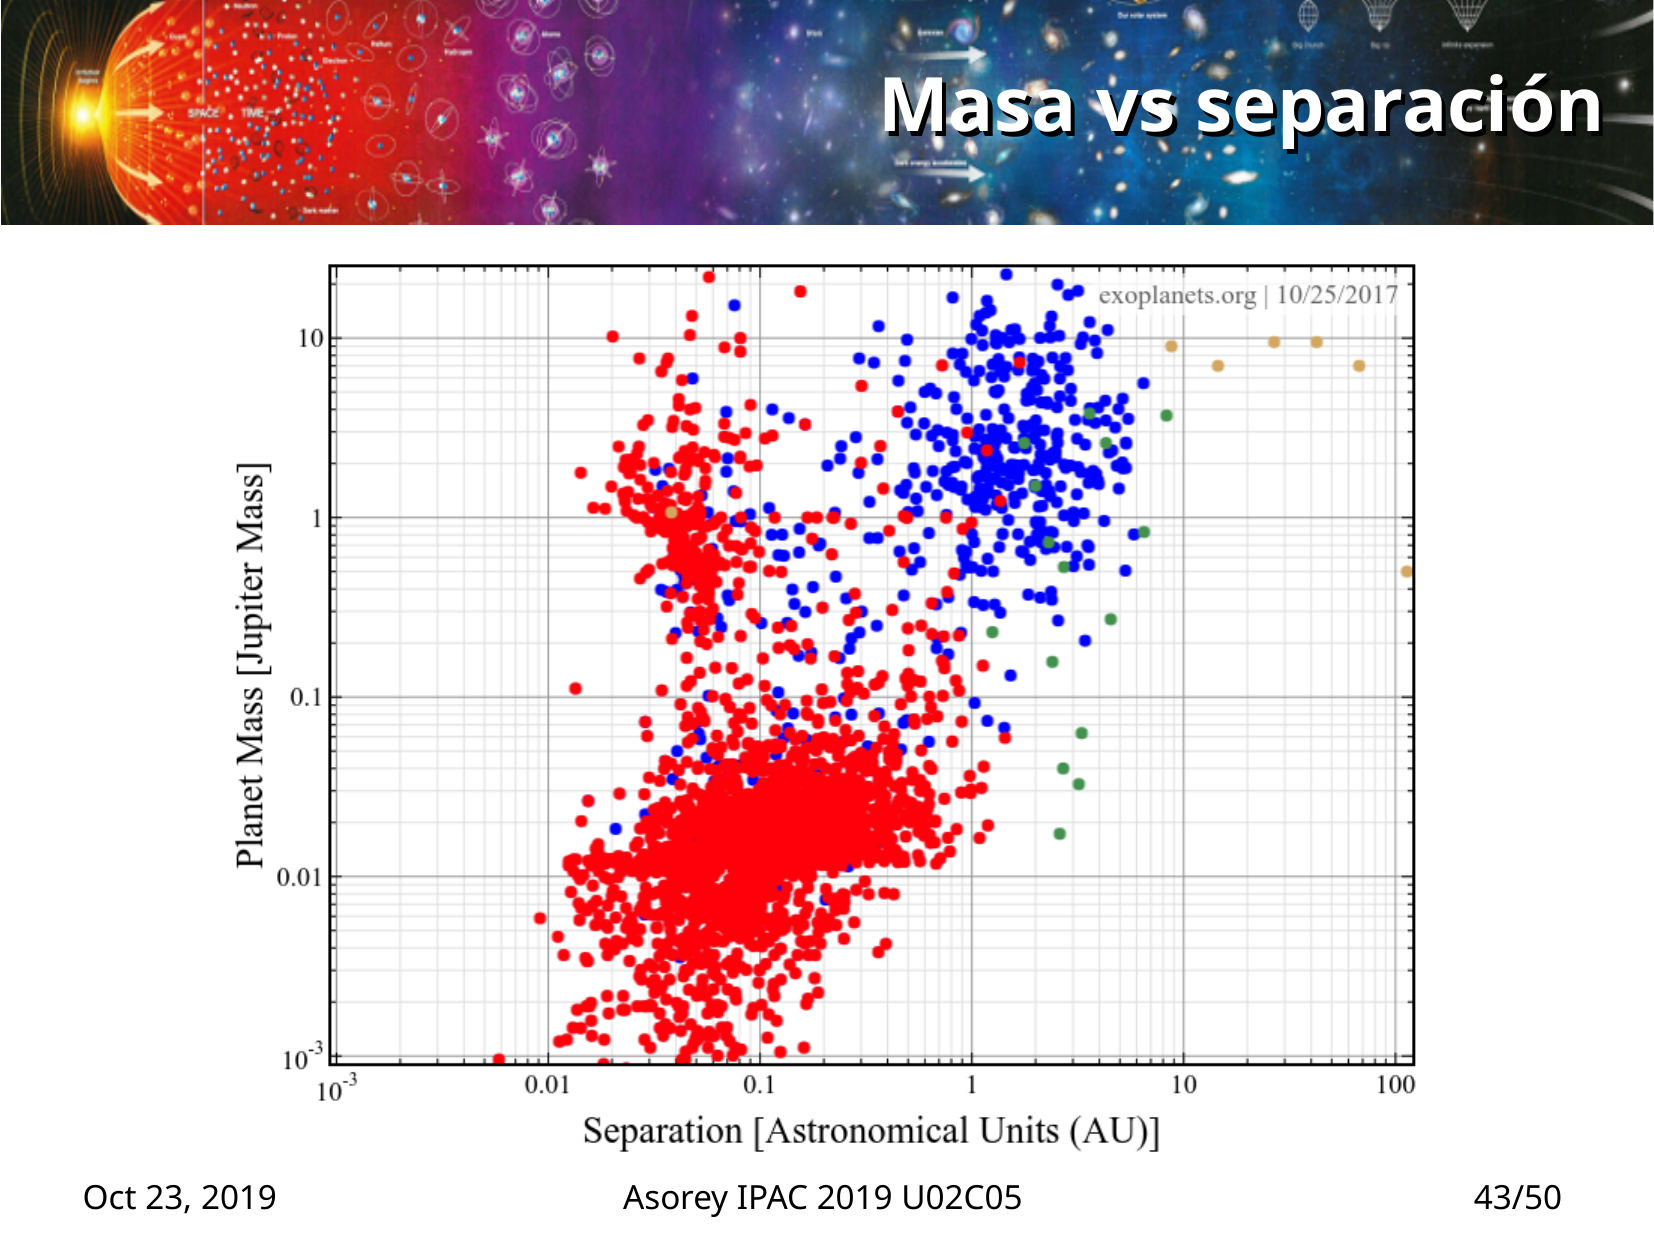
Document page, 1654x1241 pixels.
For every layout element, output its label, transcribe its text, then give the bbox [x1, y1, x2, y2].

title Masa vs separación [45, 15, 1606, 191]
picture [225, 254, 1426, 1156]
picture [1, 0, 1654, 225]
